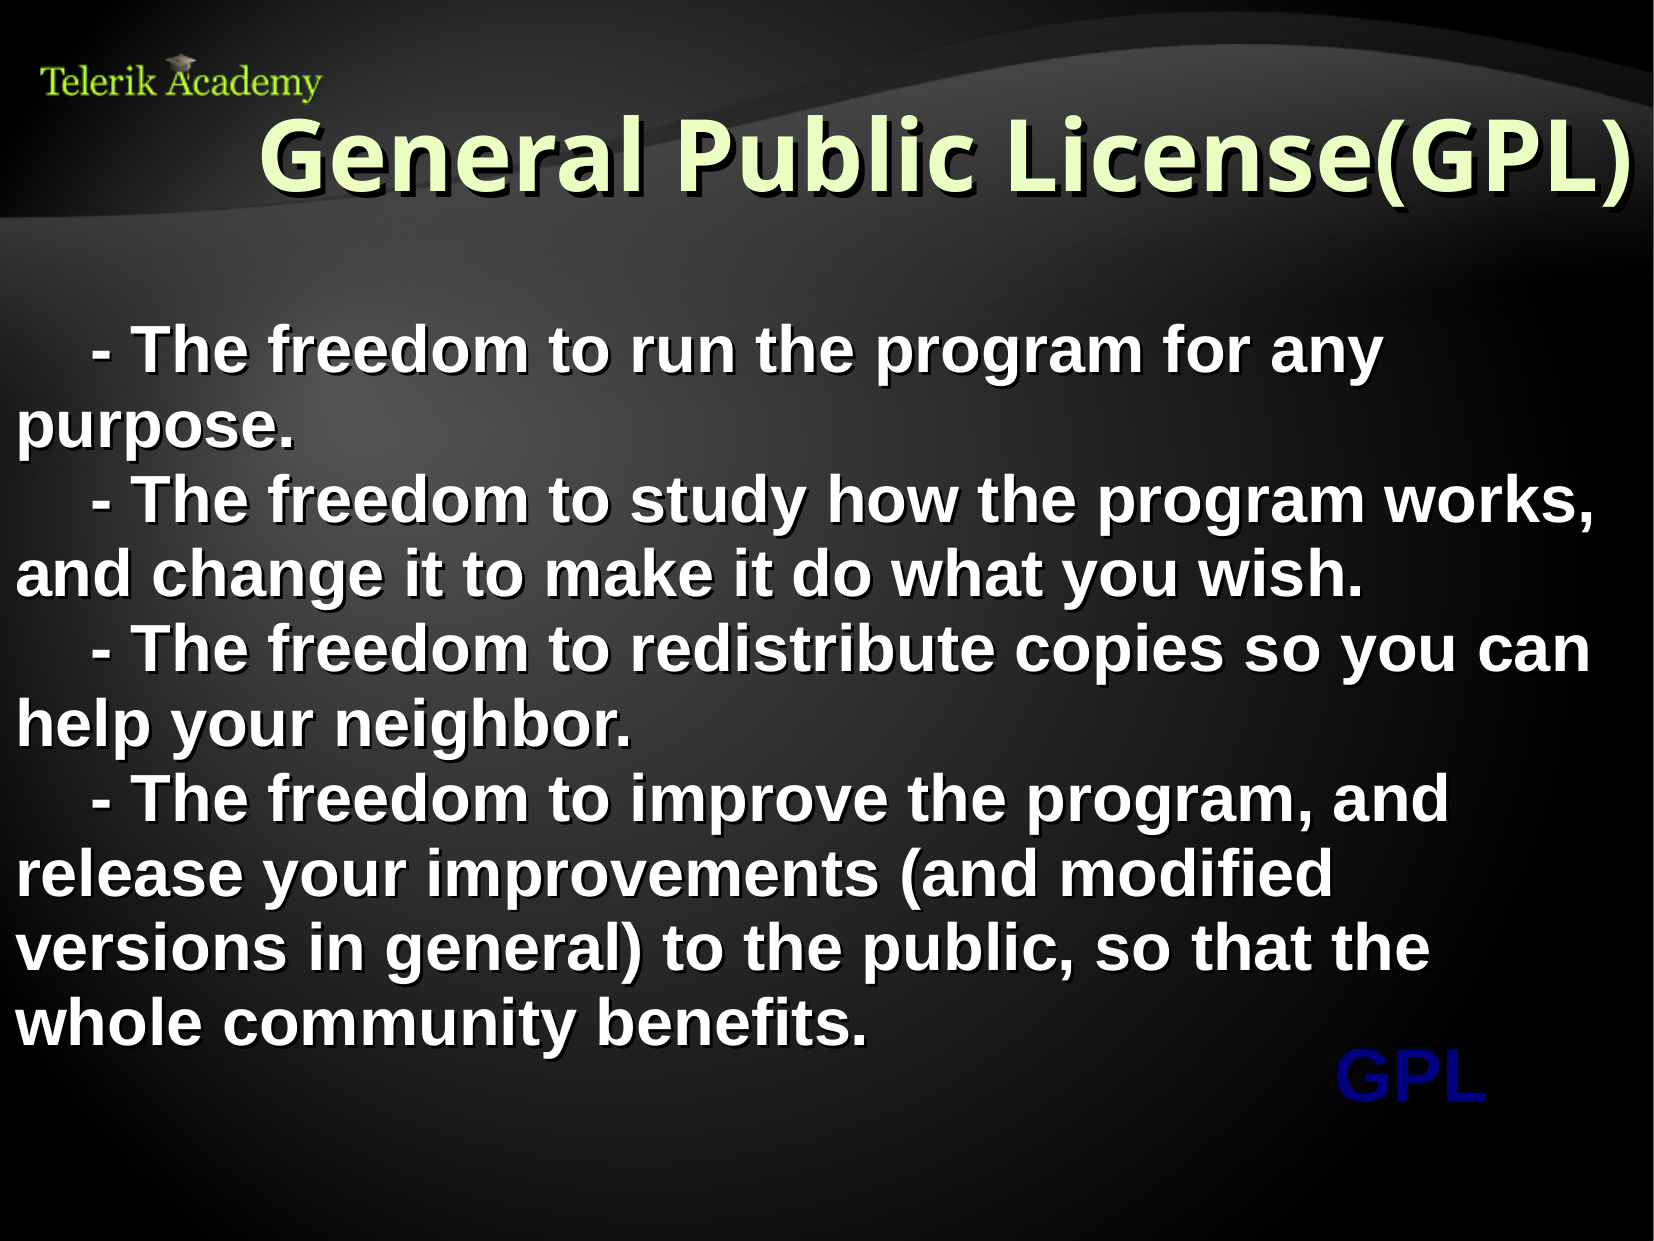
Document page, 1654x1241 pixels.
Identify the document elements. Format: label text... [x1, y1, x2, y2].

picture [0, 0, 1654, 1241]
subtitle - The freedom to run the program for any purpose. - The freedom to study how the program works, and change it to make it do what you wish. - The freedom to redistribute copies so you can help your neighbor. - The freedom to improve the program, and release your improvements (and modified versions in general) to the public, so that the whole community benefits. [15, 237, 1606, 1135]
text_box GPL [1320, 1026, 1508, 1126]
title General Public License(GPL) [30, 49, 1636, 257]
